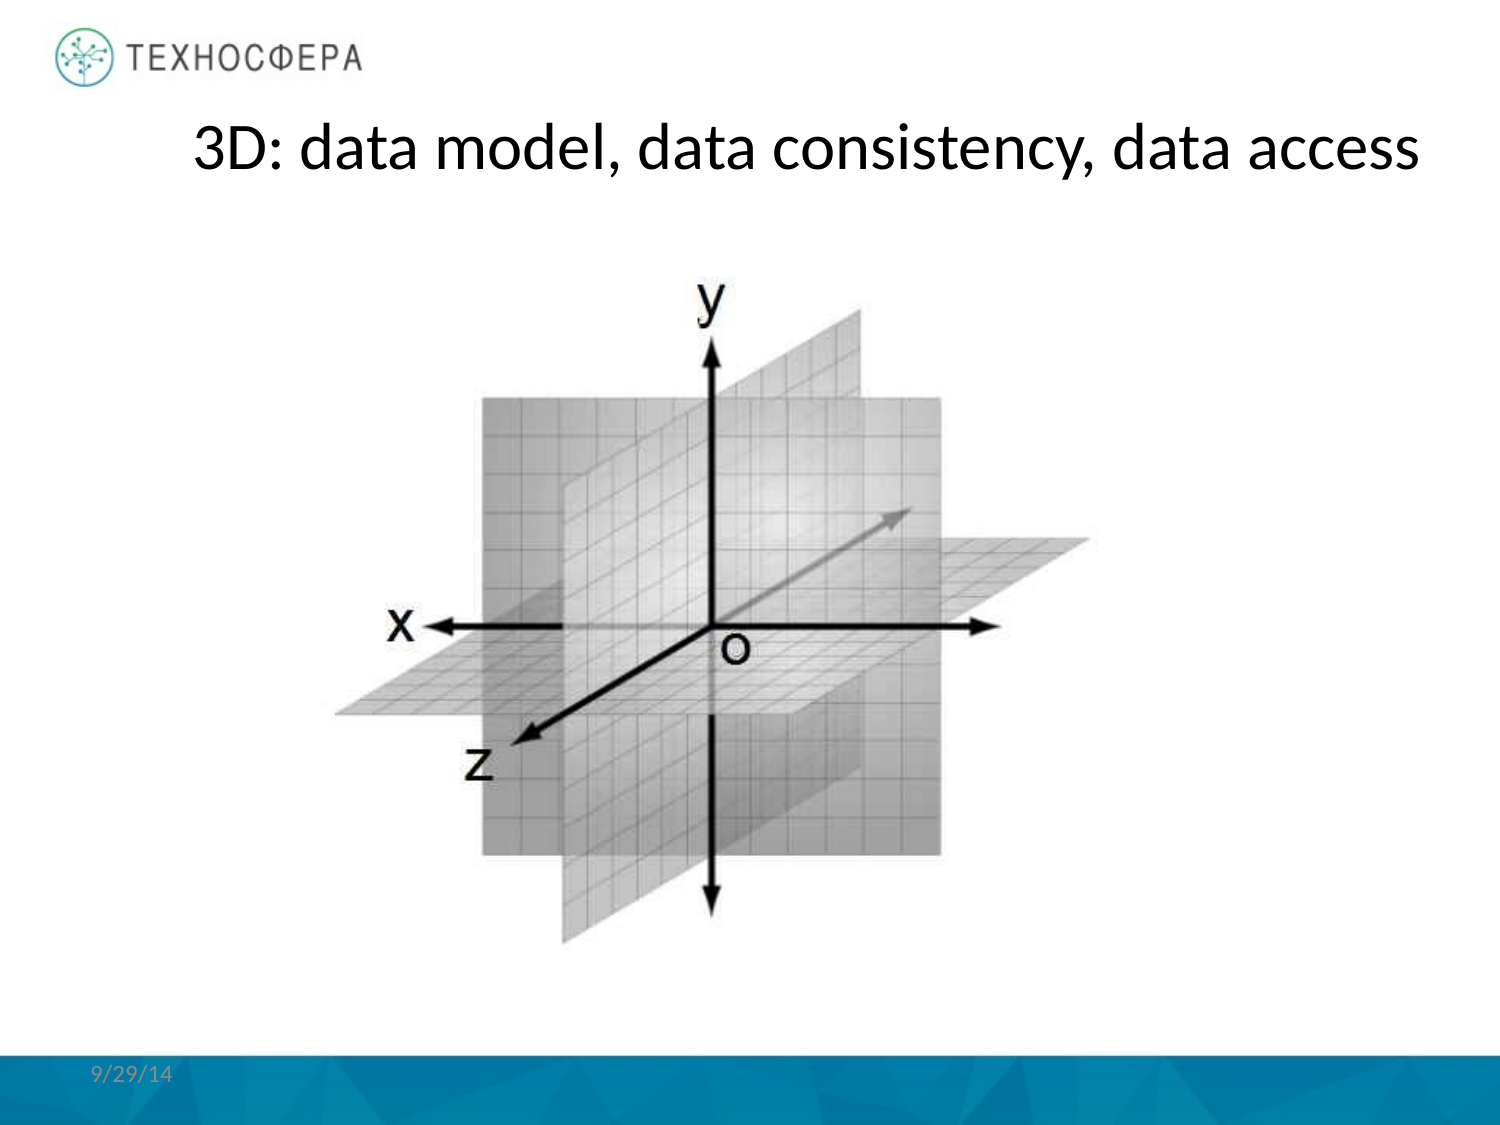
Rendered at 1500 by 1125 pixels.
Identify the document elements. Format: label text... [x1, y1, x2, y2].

title 3D: data model, data consistency, data access [192, 75, 1500, 231]
picture [0, 0, 1500, 1057]
